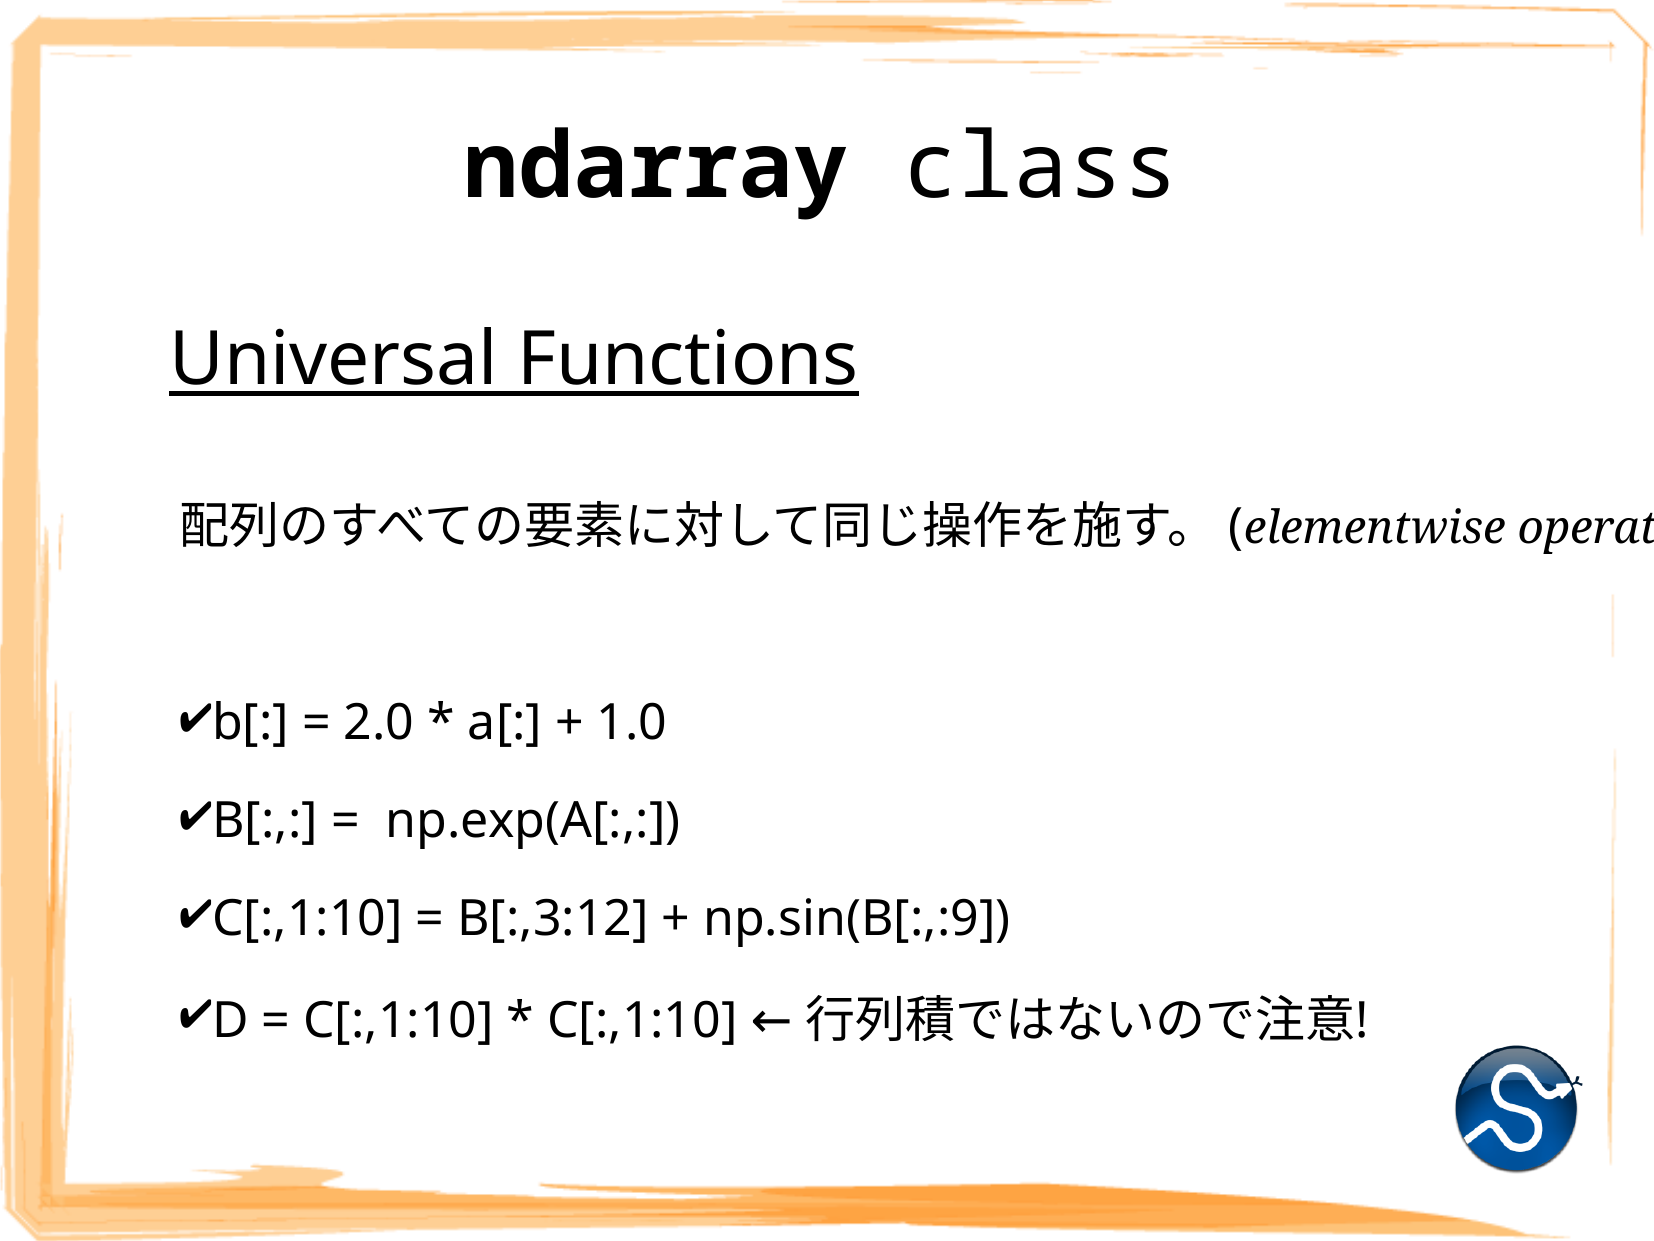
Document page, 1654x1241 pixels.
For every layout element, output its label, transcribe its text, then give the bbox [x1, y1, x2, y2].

picture [0, 0, 1654, 1241]
text_box Universal Functions [154, 297, 875, 393]
title ndarray class [76, 58, 1565, 266]
text_box 配列のすべての要素に対して同じ操作を施す。 (elementwise operation) b[:] = 2.0 * a[:] + 1.0 B[:,:] = np.exp(A[:,:]) C[:,1:10] = B[:,3:12] + np.sin(B[:,:9]) D = C[:,1:10] * C[:,1:10] ← 行列積ではないので注意! [164, 478, 1621, 968]
